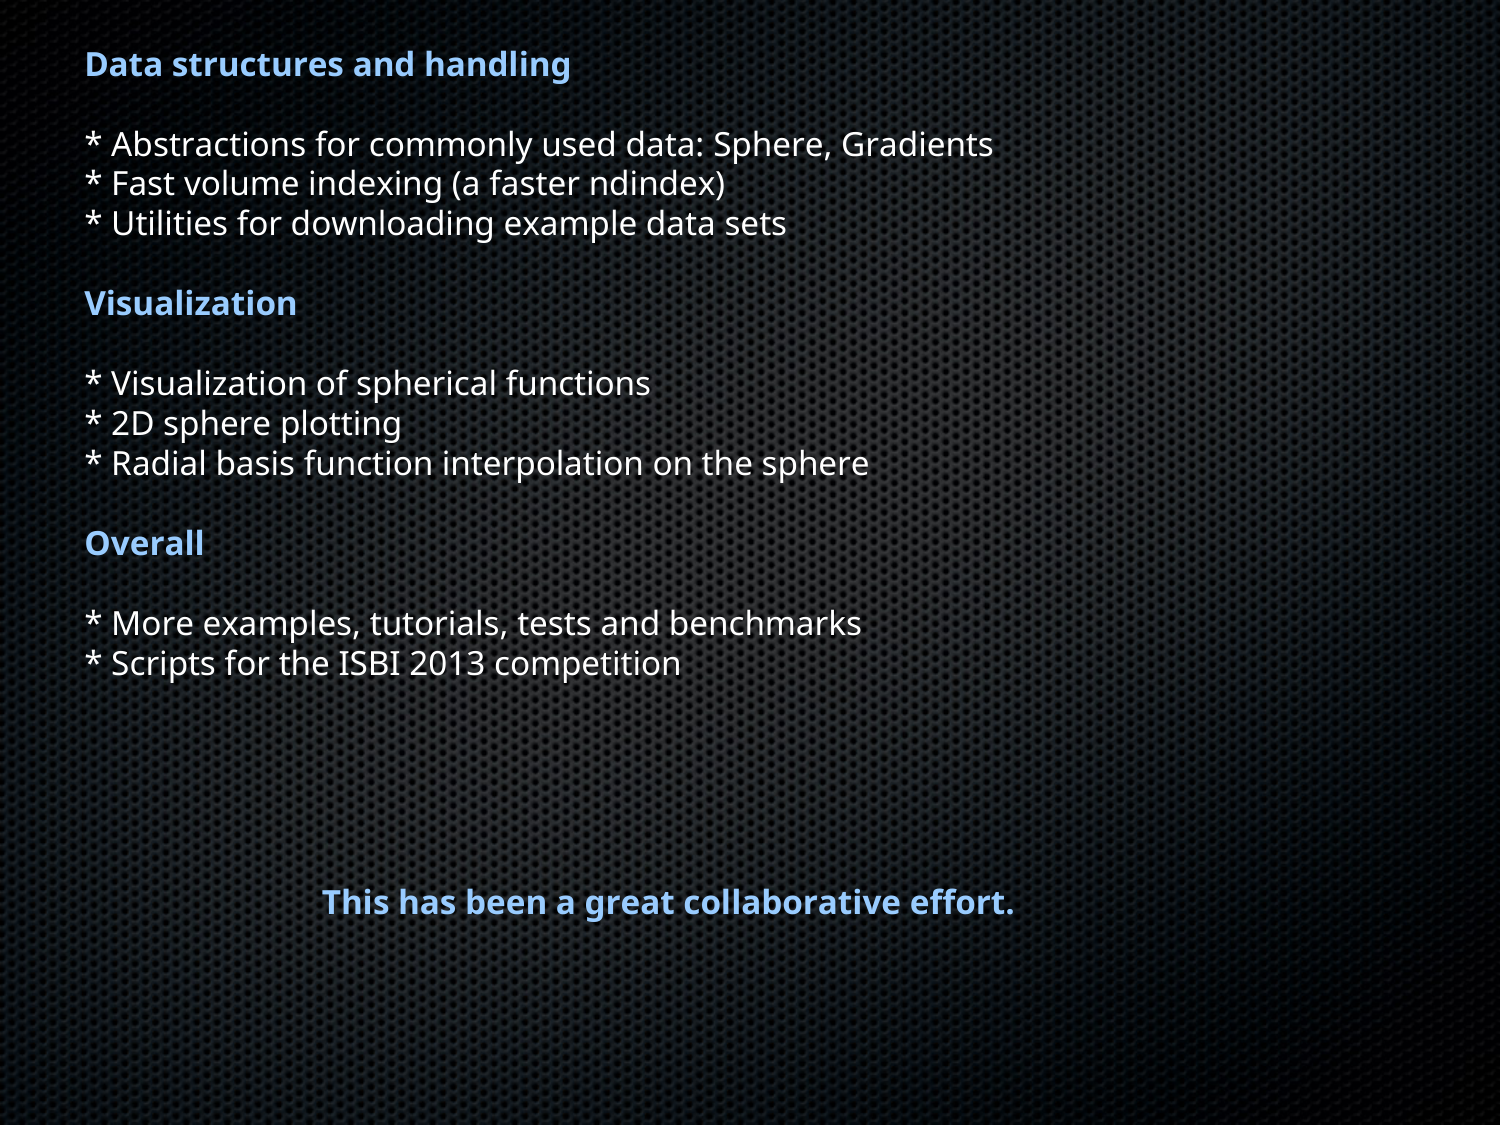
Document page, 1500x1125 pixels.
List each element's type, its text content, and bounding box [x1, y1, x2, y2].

picture [0, 0, 1500, 1125]
text_box Data structures and handling * Abstractions for commonly used data: Sphere, Gradients * Fast volume indexing (a faster ndindex) * Utilities for downloading example data sets Visualization * Visualization of spherical functions * 2D sphere plotting * Radial basis function interpolation on the sphere Overall * More examples, tutorials, tests and benchmarks * Scripts for the ISBI 2013 competition [69, 35, 1073, 729]
text_box This has been a great collaborative effort. [307, 874, 1500, 1100]
